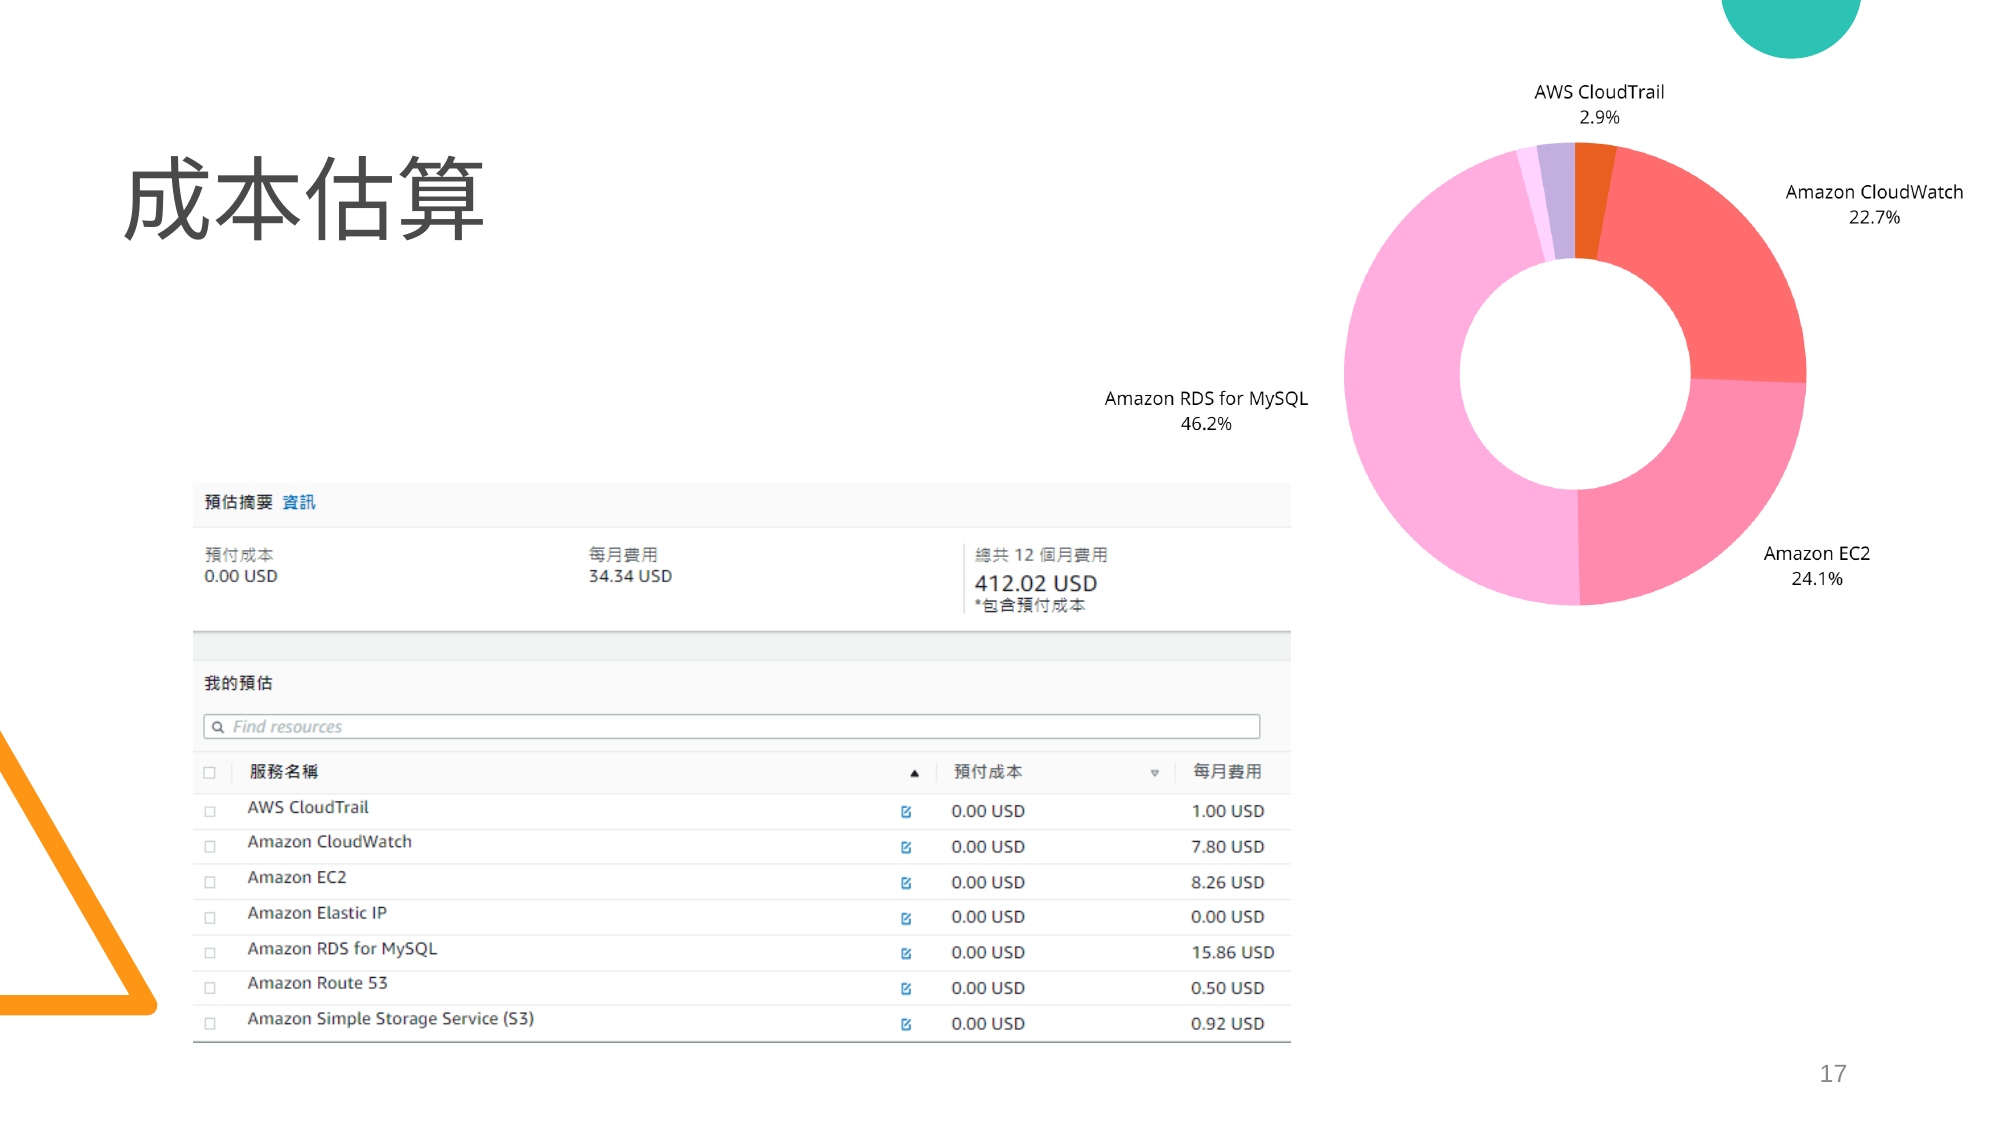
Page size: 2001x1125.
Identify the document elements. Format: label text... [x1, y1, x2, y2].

title 成本估算 [106, 95, 1832, 313]
picture [193, 74, 1975, 1043]
slide_number 1 [1412, 1042, 1863, 1103]
